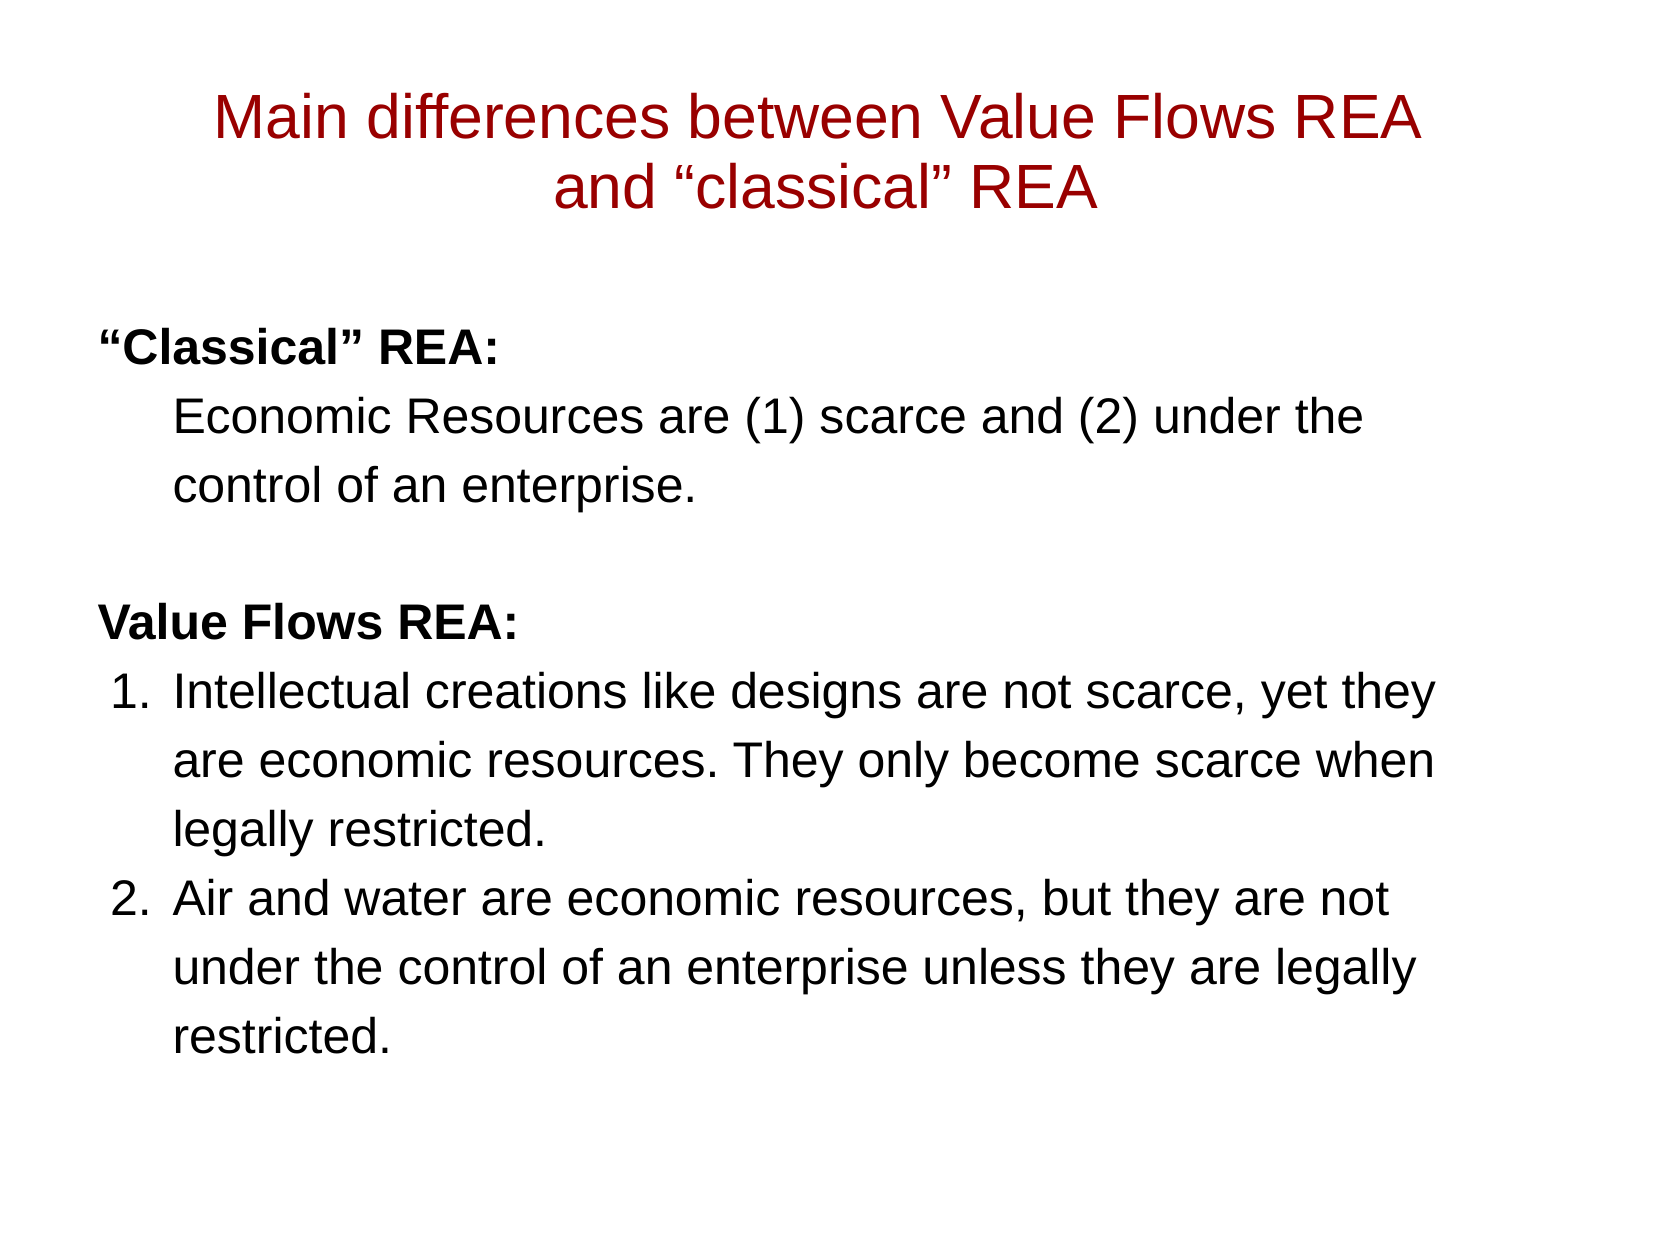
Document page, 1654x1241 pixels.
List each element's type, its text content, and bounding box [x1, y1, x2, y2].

title Main differences between Value Flows REA and “classical” REA [82, 49, 1570, 256]
list “Classical” REA: Economic Resources are (1) scarce and (2) under the control of an enterprise. Value Flows REA: Intellectual creations like designs are not scarce, yet they are economic resources. They only become scarce when legally restricted. Air and water are economic resources, but they are not under the control of an enterprise unless they are legally restricted. [82, 290, 1537, 1060]
